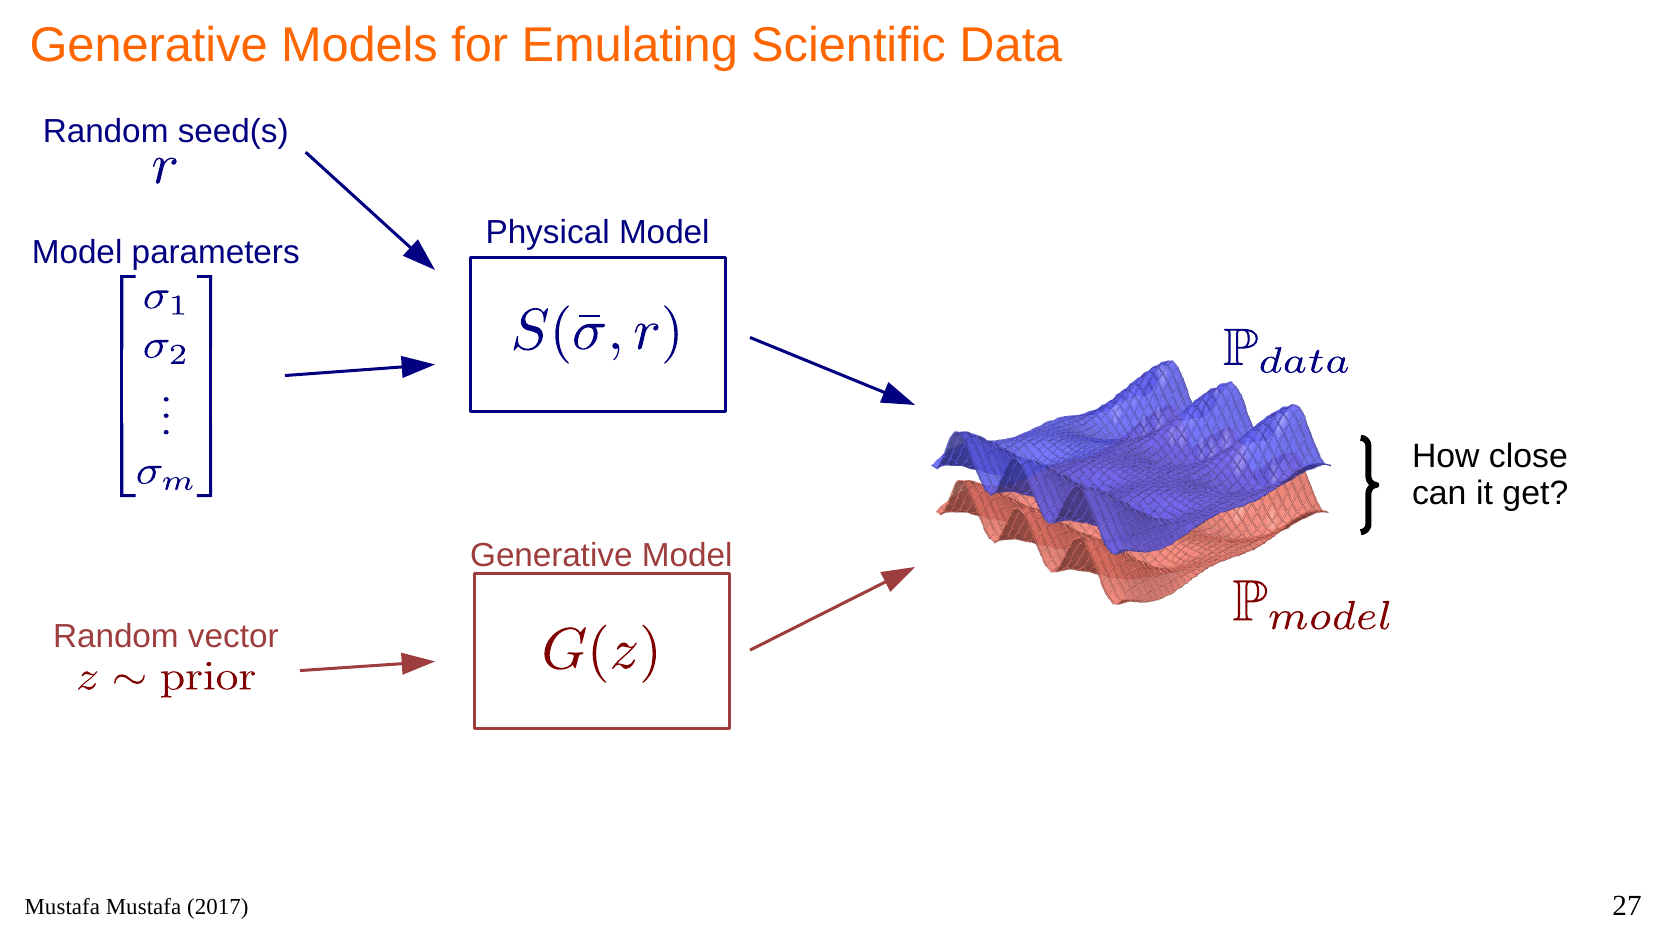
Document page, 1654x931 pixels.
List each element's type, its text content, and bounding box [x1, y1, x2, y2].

text_box [510, 305, 684, 364]
text_box [75, 661, 257, 698]
picture [896, 264, 1364, 686]
text_box Generative Model [455, 528, 748, 581]
text_box Physical Model [470, 206, 726, 256]
text_box [541, 624, 662, 683]
title Generative Models for Emulating Scientific Data [29, 15, 1621, 74]
text_box Random seed(s) [28, 105, 304, 158]
text_box [105, 275, 227, 498]
text_box [1222, 328, 1351, 374]
text_box How close can it get? [1397, 429, 1594, 557]
text_box Random vector [38, 610, 294, 663]
text_box [151, 157, 180, 184]
text_box Model parameters [17, 226, 316, 279]
text_box [1232, 580, 1393, 630]
